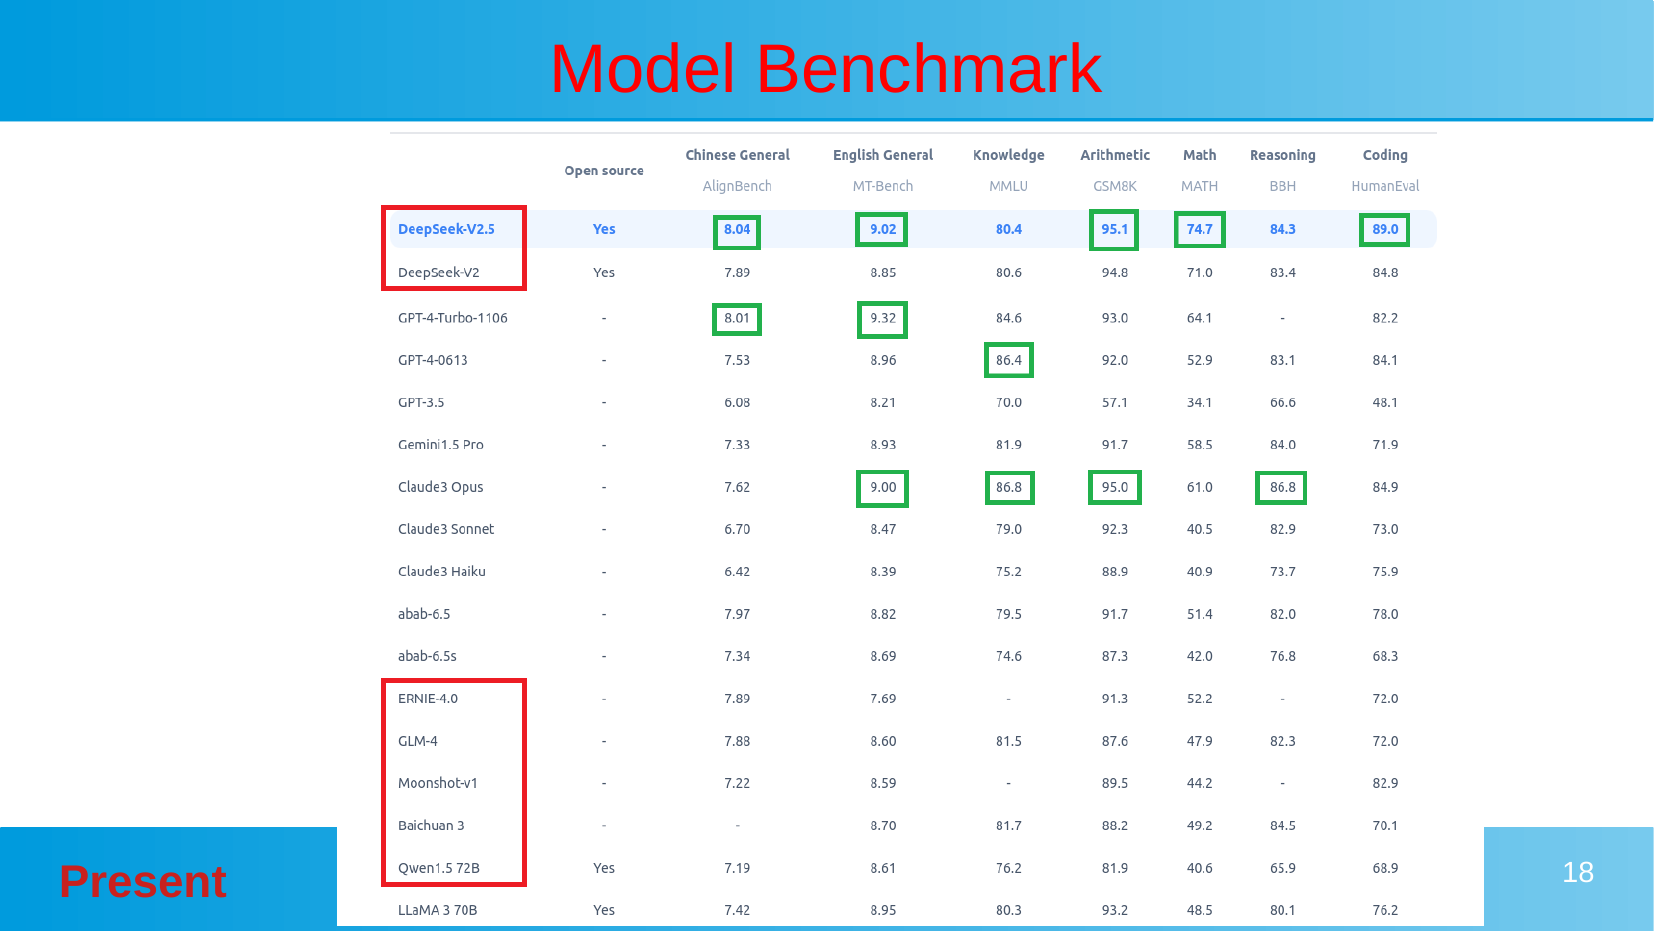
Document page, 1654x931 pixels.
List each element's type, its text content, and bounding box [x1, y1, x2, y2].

picture [337, 122, 1484, 927]
title Model Benchmark [59, 29, 1595, 108]
